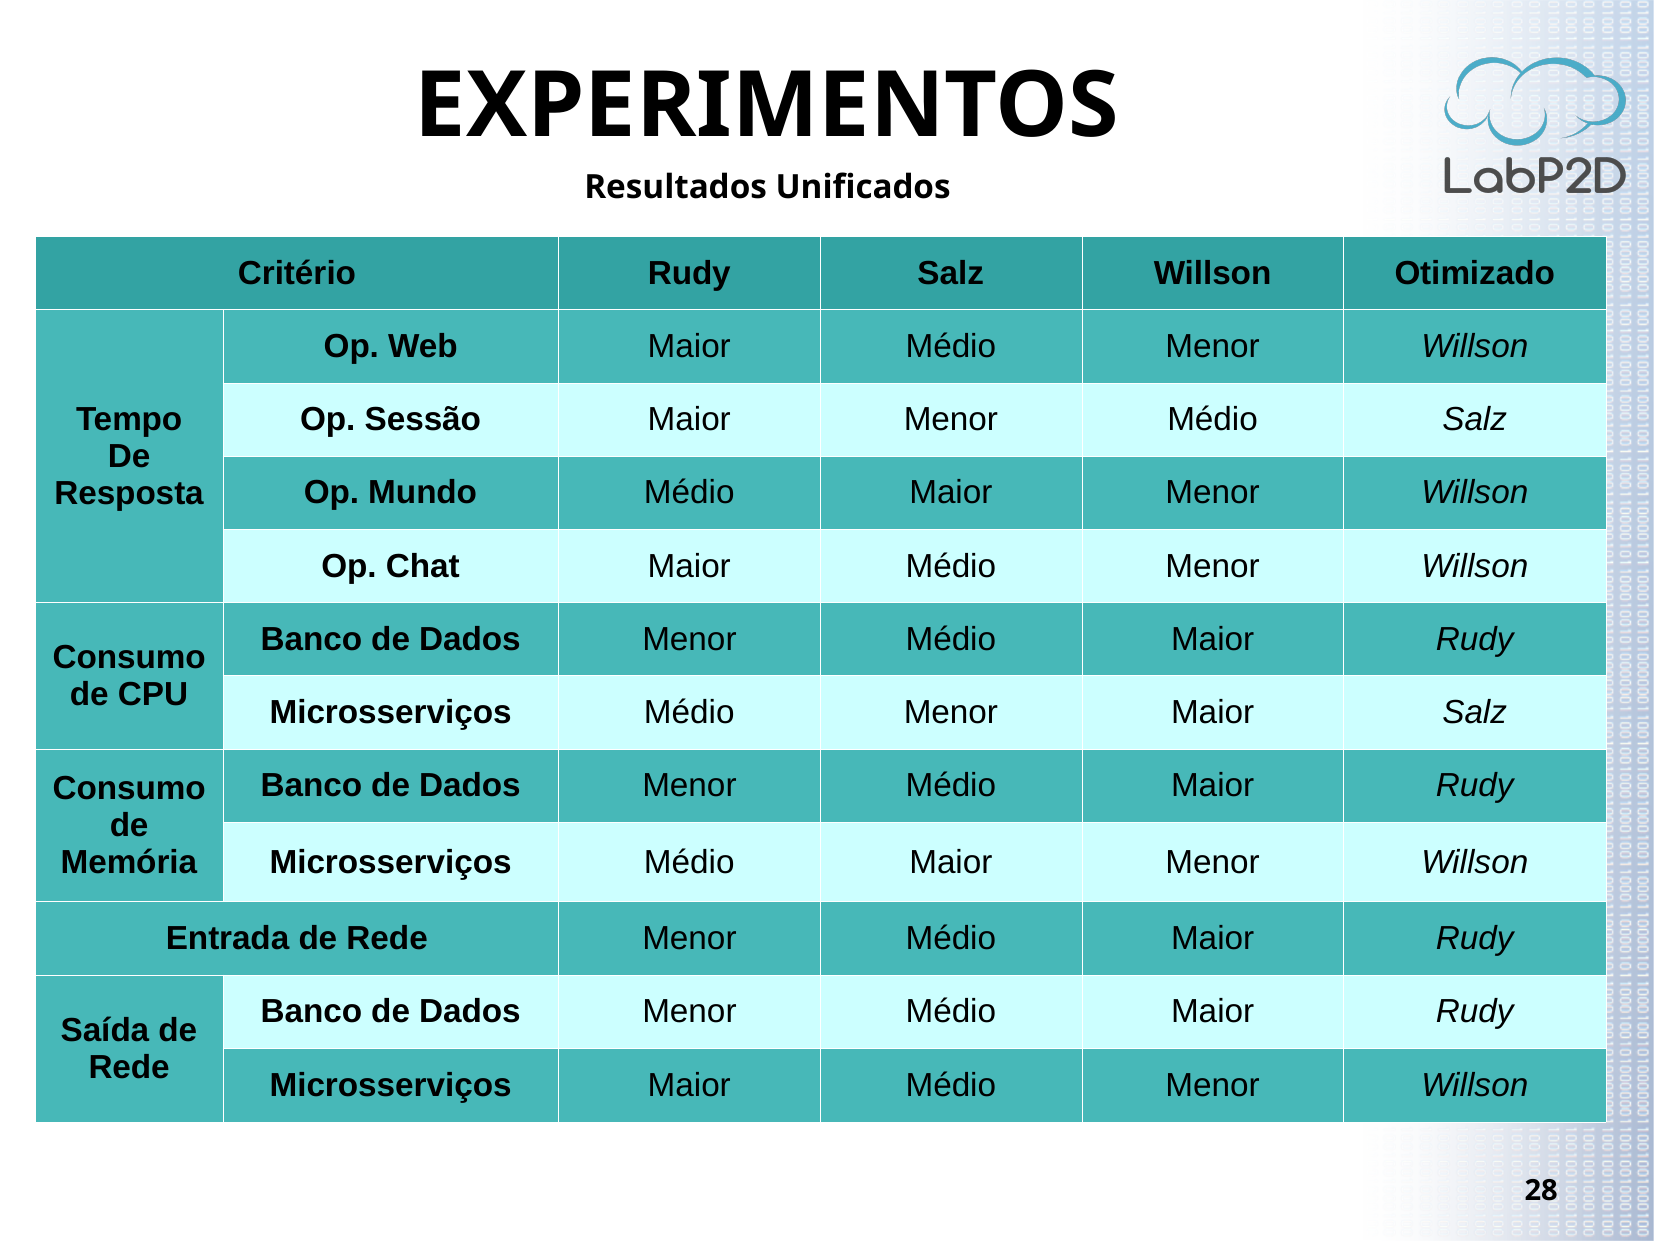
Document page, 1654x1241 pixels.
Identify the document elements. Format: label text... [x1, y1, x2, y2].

table_cell Entrada de Rede [36, 902, 558, 975]
table_cell Rudy [1344, 976, 1606, 1048]
table_cell Maior [559, 310, 820, 383]
table_cell Médio [821, 1049, 1082, 1122]
table_cell Menor [559, 750, 820, 822]
table_cell Tempo De Resposta [36, 310, 223, 602]
table_cell Salz [1344, 384, 1606, 456]
table_cell Maior [1083, 902, 1343, 975]
table_cell Médio [559, 823, 820, 901]
table_cell Médio [1083, 384, 1343, 456]
table_cell Op. Sessão [224, 384, 558, 456]
table_cell Médio [821, 603, 1082, 675]
table_cell Maior [1083, 603, 1343, 675]
table_cell Microsserviços [224, 676, 558, 749]
table_cell Menor [1083, 823, 1343, 901]
picture [1360, 1, 1654, 1240]
table_cell Maior [1083, 750, 1343, 822]
table_cell Willson [1344, 530, 1606, 602]
table_cell Médio [559, 676, 820, 749]
table_cell Saída de Rede [36, 976, 223, 1122]
table_cell Maior [559, 384, 820, 456]
table_cell Banco de Dados [224, 750, 558, 822]
table_cell Menor [821, 676, 1082, 749]
table_cell Consumo de Memória [36, 750, 223, 901]
table_cell Maior [1083, 676, 1343, 749]
table_cell Banco de Dados [224, 603, 558, 675]
table_cell Maior [821, 823, 1082, 901]
table_cell Médio [559, 457, 820, 529]
table_cell Microsserviços [224, 823, 558, 901]
table_cell Menor [1083, 530, 1343, 602]
table_cell Médio [821, 310, 1082, 383]
table_cell Médio [821, 902, 1082, 975]
table_cell Maior [559, 1049, 820, 1122]
table_cell Menor [1083, 457, 1343, 529]
table_cell Op. Mundo [224, 457, 558, 529]
table_header Otimizado [1344, 237, 1606, 309]
table_cell Willson [1344, 457, 1606, 529]
table_cell Menor [559, 902, 820, 975]
table_cell Menor [821, 384, 1082, 456]
table_cell Menor [1083, 1049, 1343, 1122]
table_cell Maior [821, 457, 1082, 529]
table_cell Salz [1344, 676, 1606, 749]
table_header Salz [821, 237, 1082, 309]
table_cell Op. Web [224, 310, 558, 383]
table_cell Willson [1344, 310, 1606, 383]
table_cell Consumo de CPU [36, 603, 223, 749]
table_cell Rudy [1344, 902, 1606, 975]
table_cell Op. Chat [224, 530, 558, 602]
table_cell Menor [559, 976, 820, 1048]
table_cell Willson [1344, 1049, 1606, 1122]
table_header Willson [1083, 237, 1343, 309]
table_cell Banco de Dados [224, 976, 558, 1048]
title EXPERIMENTOS Resultados Unificados [82, 19, 1453, 227]
table_cell Willson [1344, 823, 1606, 901]
table_cell Maior [559, 530, 820, 602]
table_cell Médio [821, 750, 1082, 822]
table_cell Maior [1083, 976, 1343, 1048]
table_cell Rudy [1344, 603, 1606, 675]
table_cell Menor [1083, 310, 1343, 383]
table_cell Microsserviços [224, 1049, 558, 1122]
table_header Critério [36, 237, 558, 309]
table_cell Menor [559, 603, 820, 675]
table_cell Médio [821, 976, 1082, 1048]
table_header Rudy [559, 237, 820, 309]
table_cell Médio [821, 530, 1082, 602]
table_cell Rudy [1344, 750, 1606, 822]
